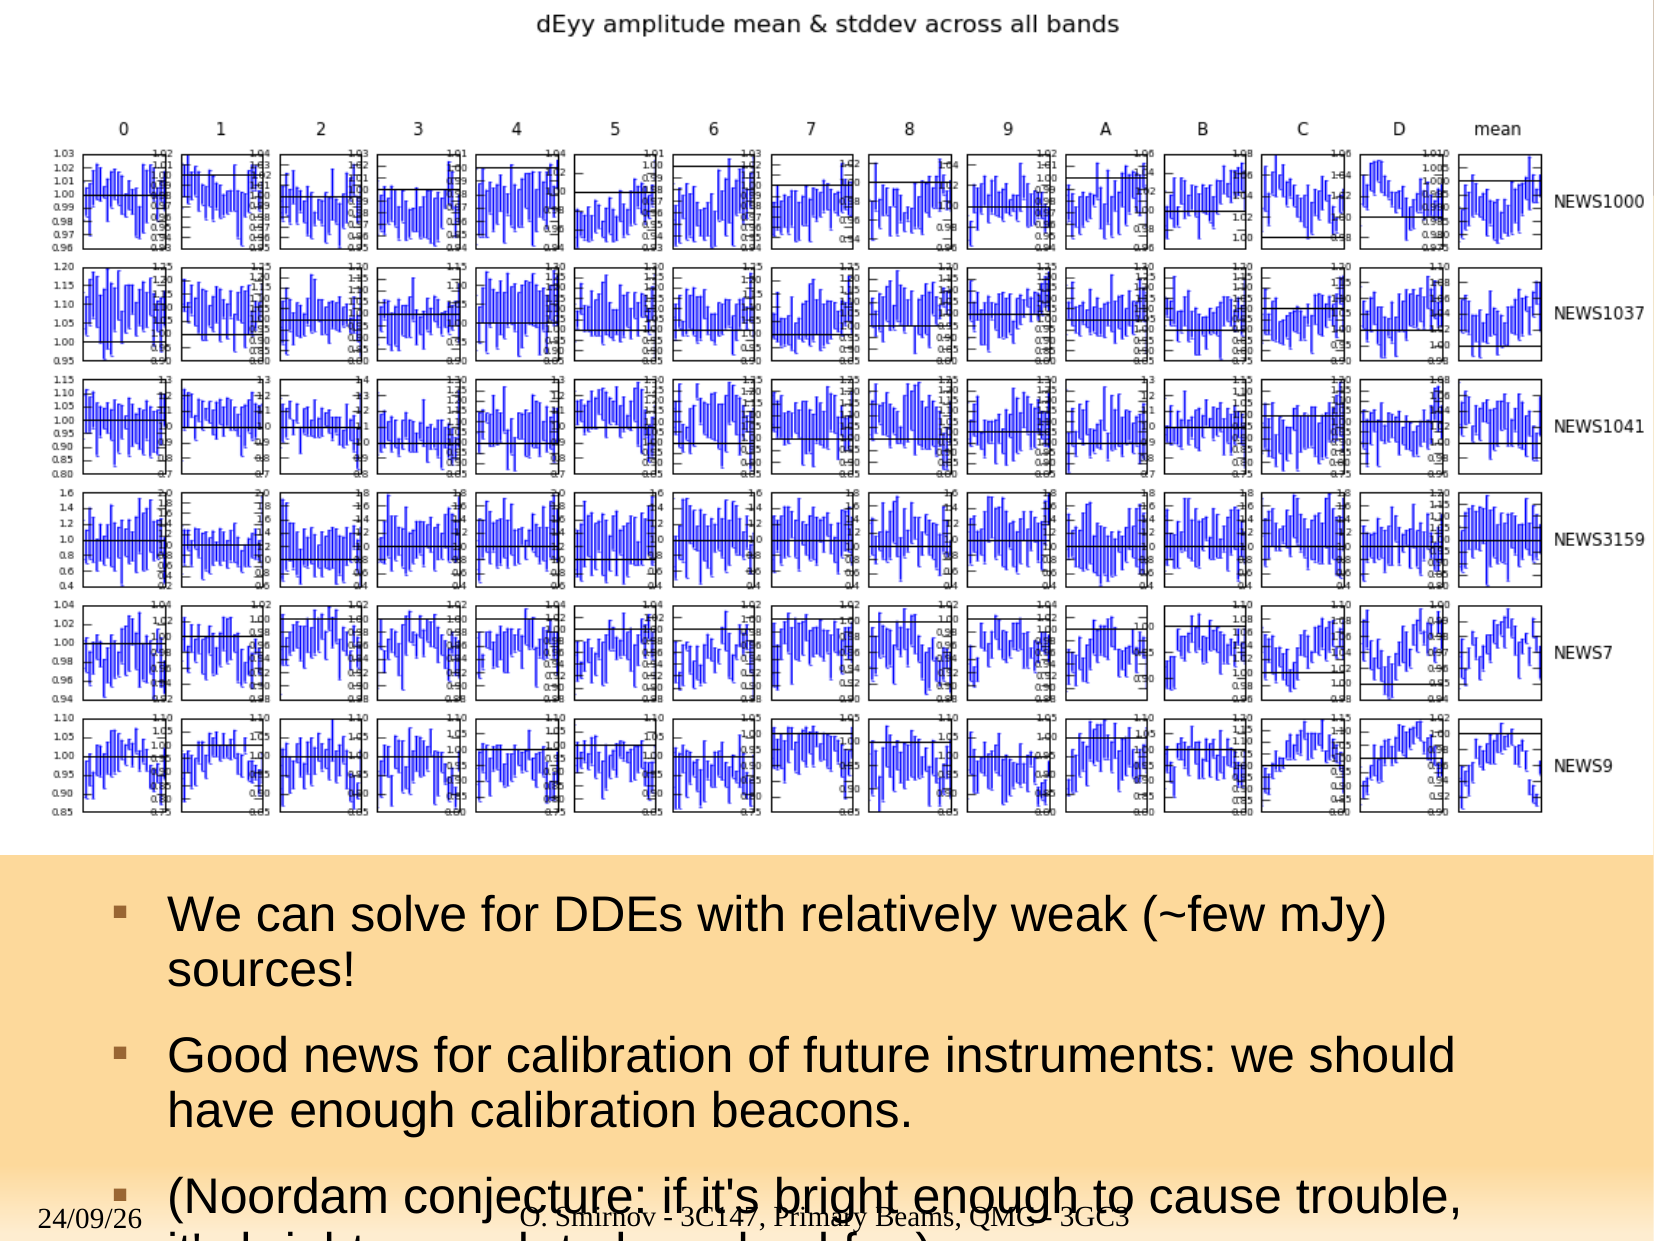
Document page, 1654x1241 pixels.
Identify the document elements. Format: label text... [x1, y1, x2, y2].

picture [0, 0, 1654, 1241]
list We can solve for DDEs with relatively weak (~few mJy) sources! Good news for calibration of future instruments: we should have enough calibration beacons. (Noordam conjecture: if it's bright enough to cause trouble, it's bright enough to be solved for.) [96, 885, 1536, 1241]
